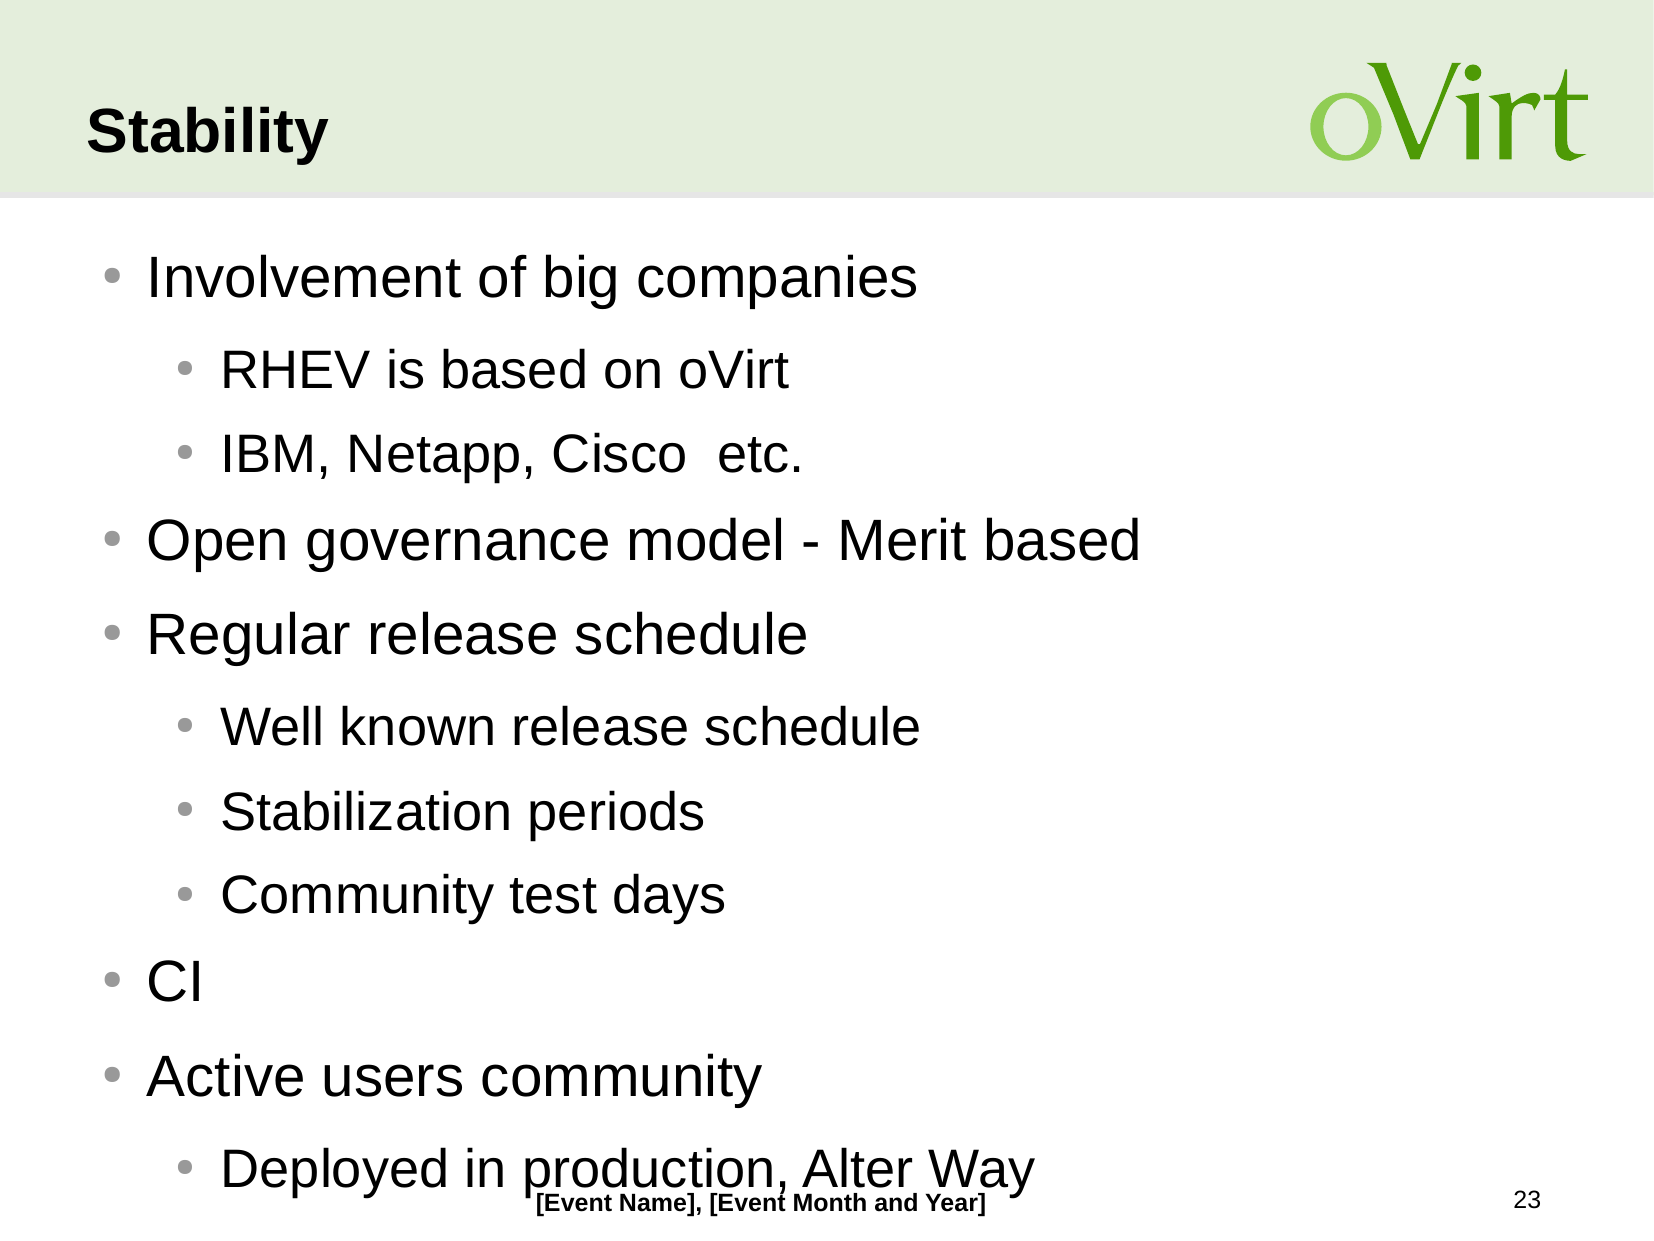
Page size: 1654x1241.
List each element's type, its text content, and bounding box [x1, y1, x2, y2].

title Stability [86, 36, 1307, 225]
list Involvement of big companies RHEV is based on oVirt IBM, Netapp, Cisco etc. Open governance model - Merit based Regular release schedule Well known release schedule Stabilization periods Community test days CI Active users community Deployed in production, Alter Way [86, 244, 1576, 1199]
